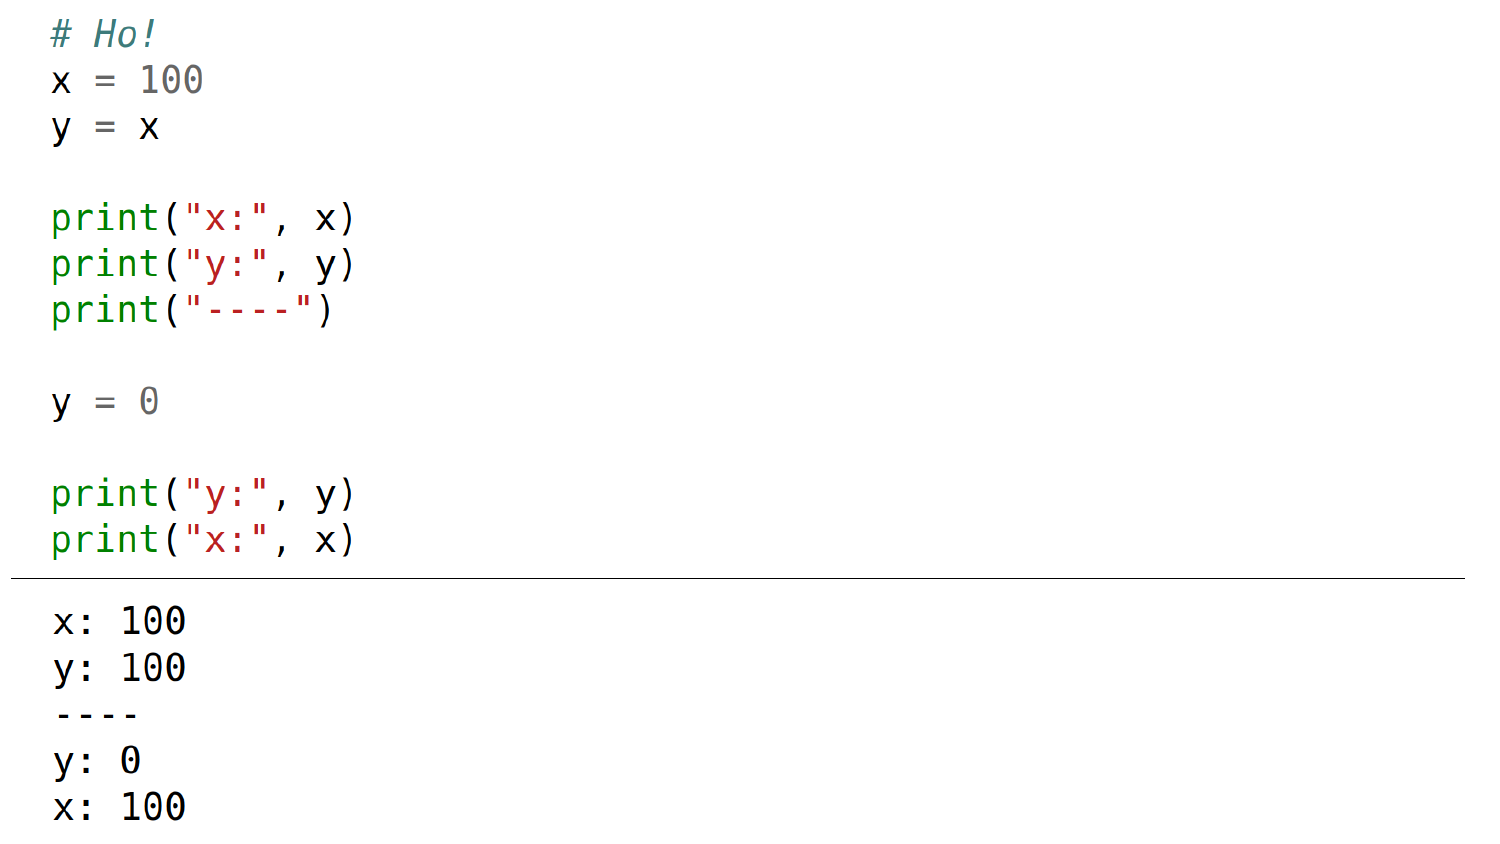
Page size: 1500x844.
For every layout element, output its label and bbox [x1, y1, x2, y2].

picture [39, 590, 201, 838]
picture [33, 5, 371, 567]
